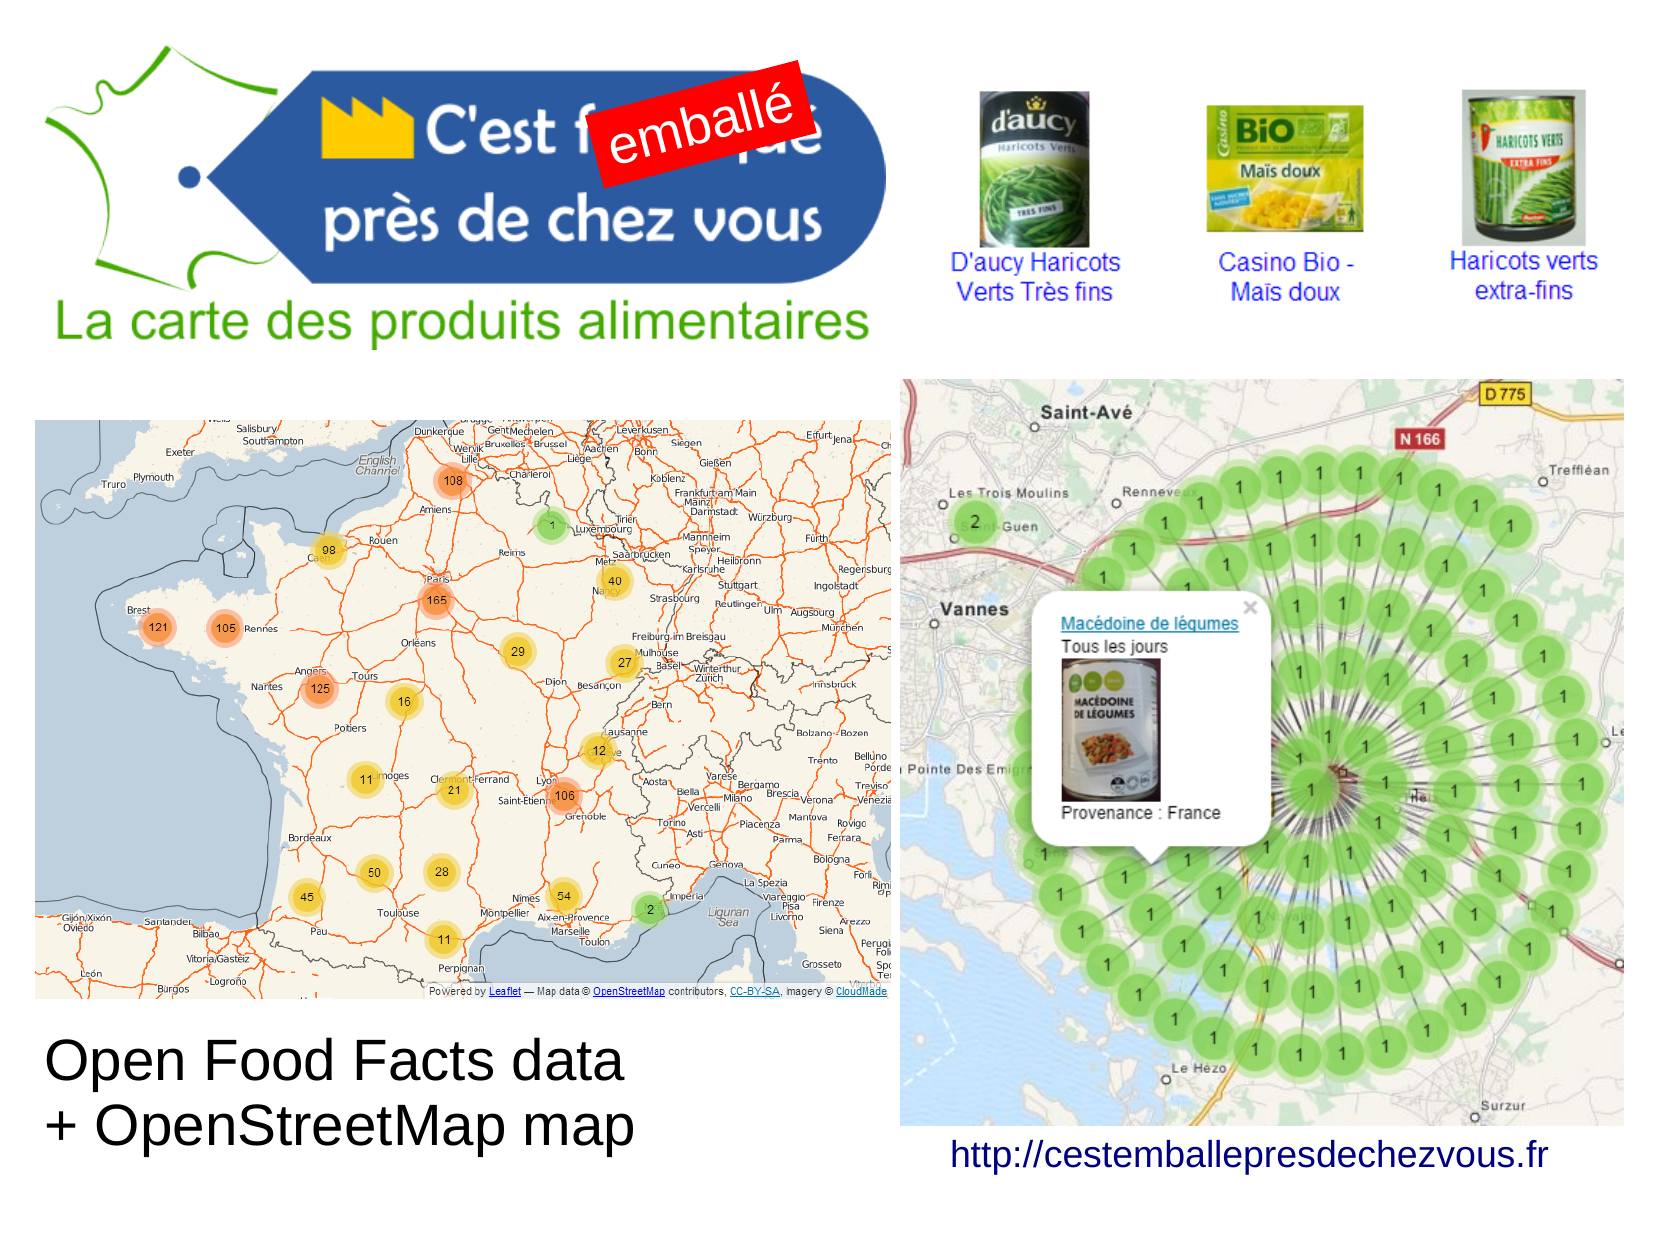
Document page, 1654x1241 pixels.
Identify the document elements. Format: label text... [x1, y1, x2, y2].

text_box emballé [585, 60, 817, 189]
picture [900, 379, 1624, 1126]
text_box Open Food Facts data + OpenStreetMap map [30, 1020, 652, 1165]
text_box http://cestemballepresdechezvous.fr [935, 1126, 1621, 1225]
picture [45, 44, 886, 350]
picture [930, 65, 1608, 316]
picture [35, 419, 891, 1000]
